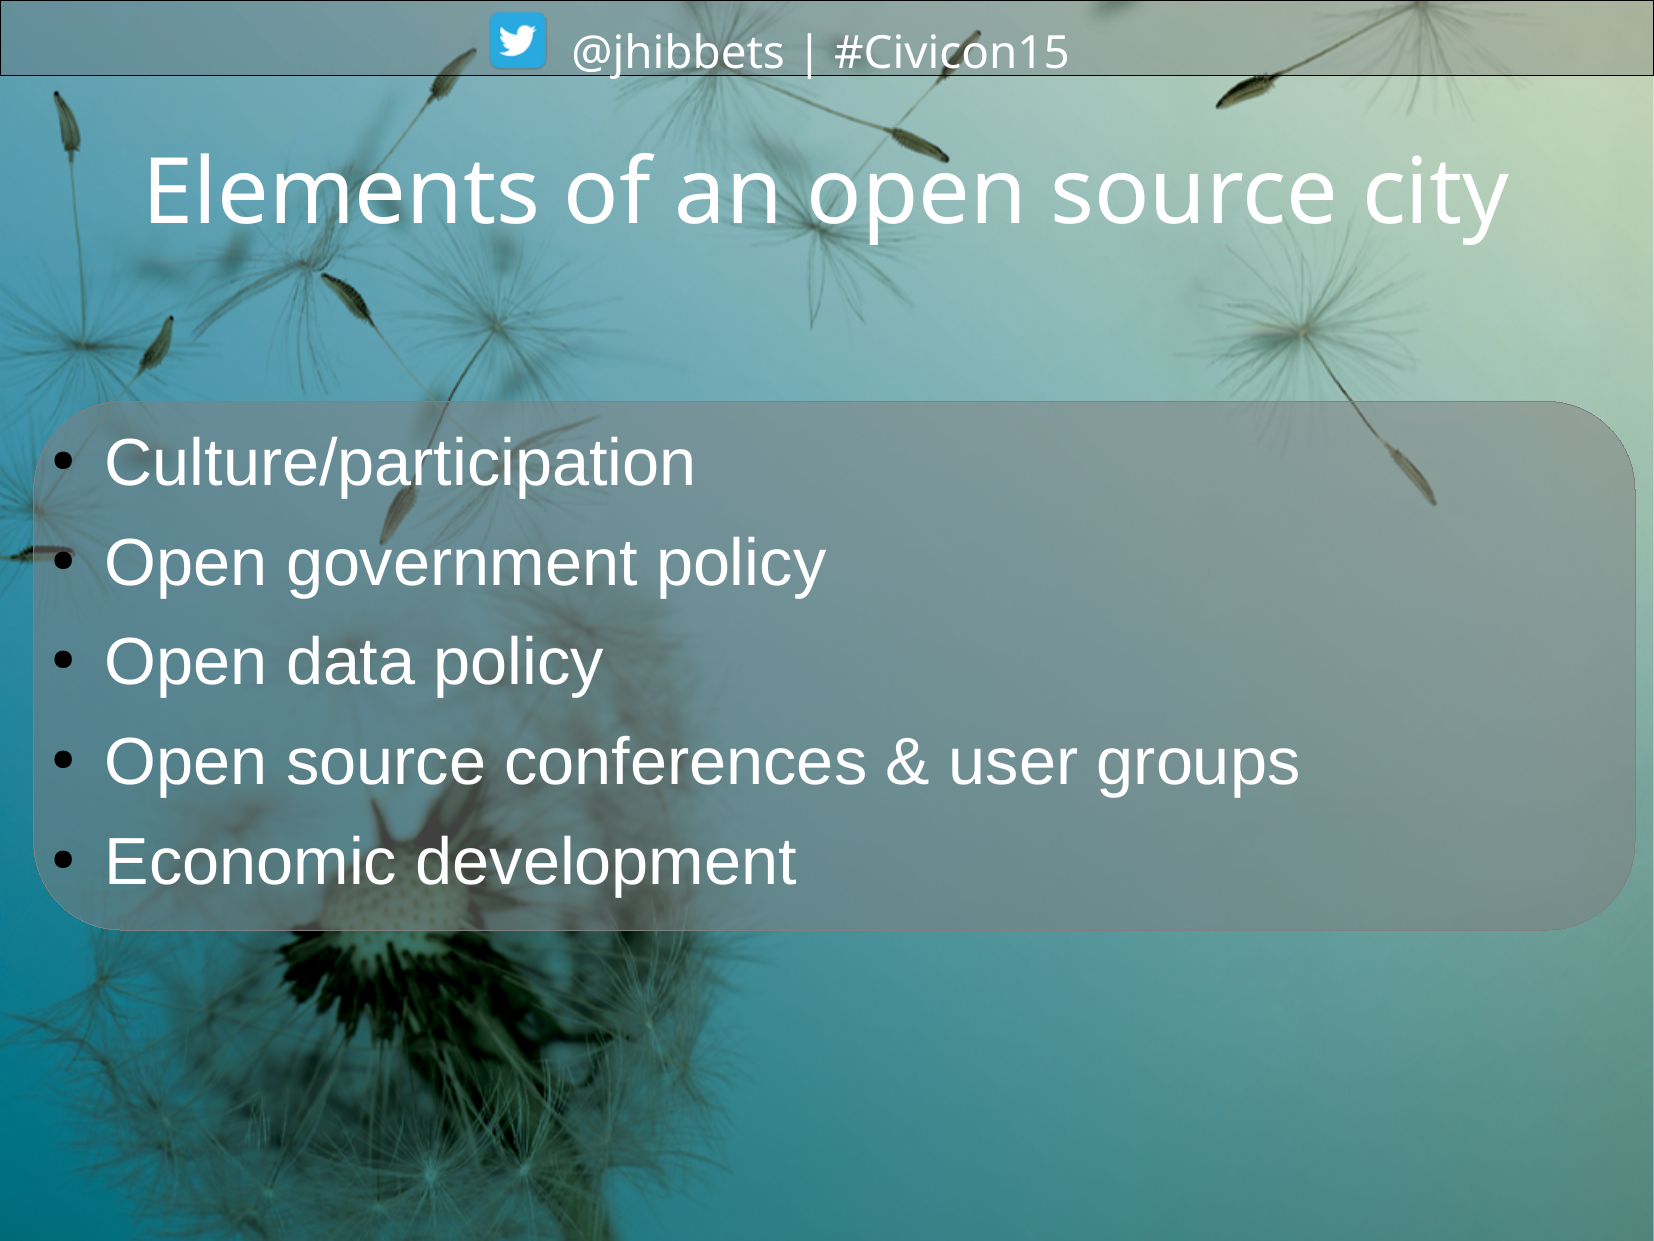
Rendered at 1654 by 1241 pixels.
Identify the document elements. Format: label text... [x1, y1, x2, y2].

picture [0, 76, 1654, 1241]
picture [488, 11, 549, 72]
text_box [62, 401, 1636, 931]
list Culture/participation Open government policy Open data policy Open source conferences & user groups Economic development [33, 425, 1522, 909]
title Elements of an open source city [82, 84, 1571, 292]
